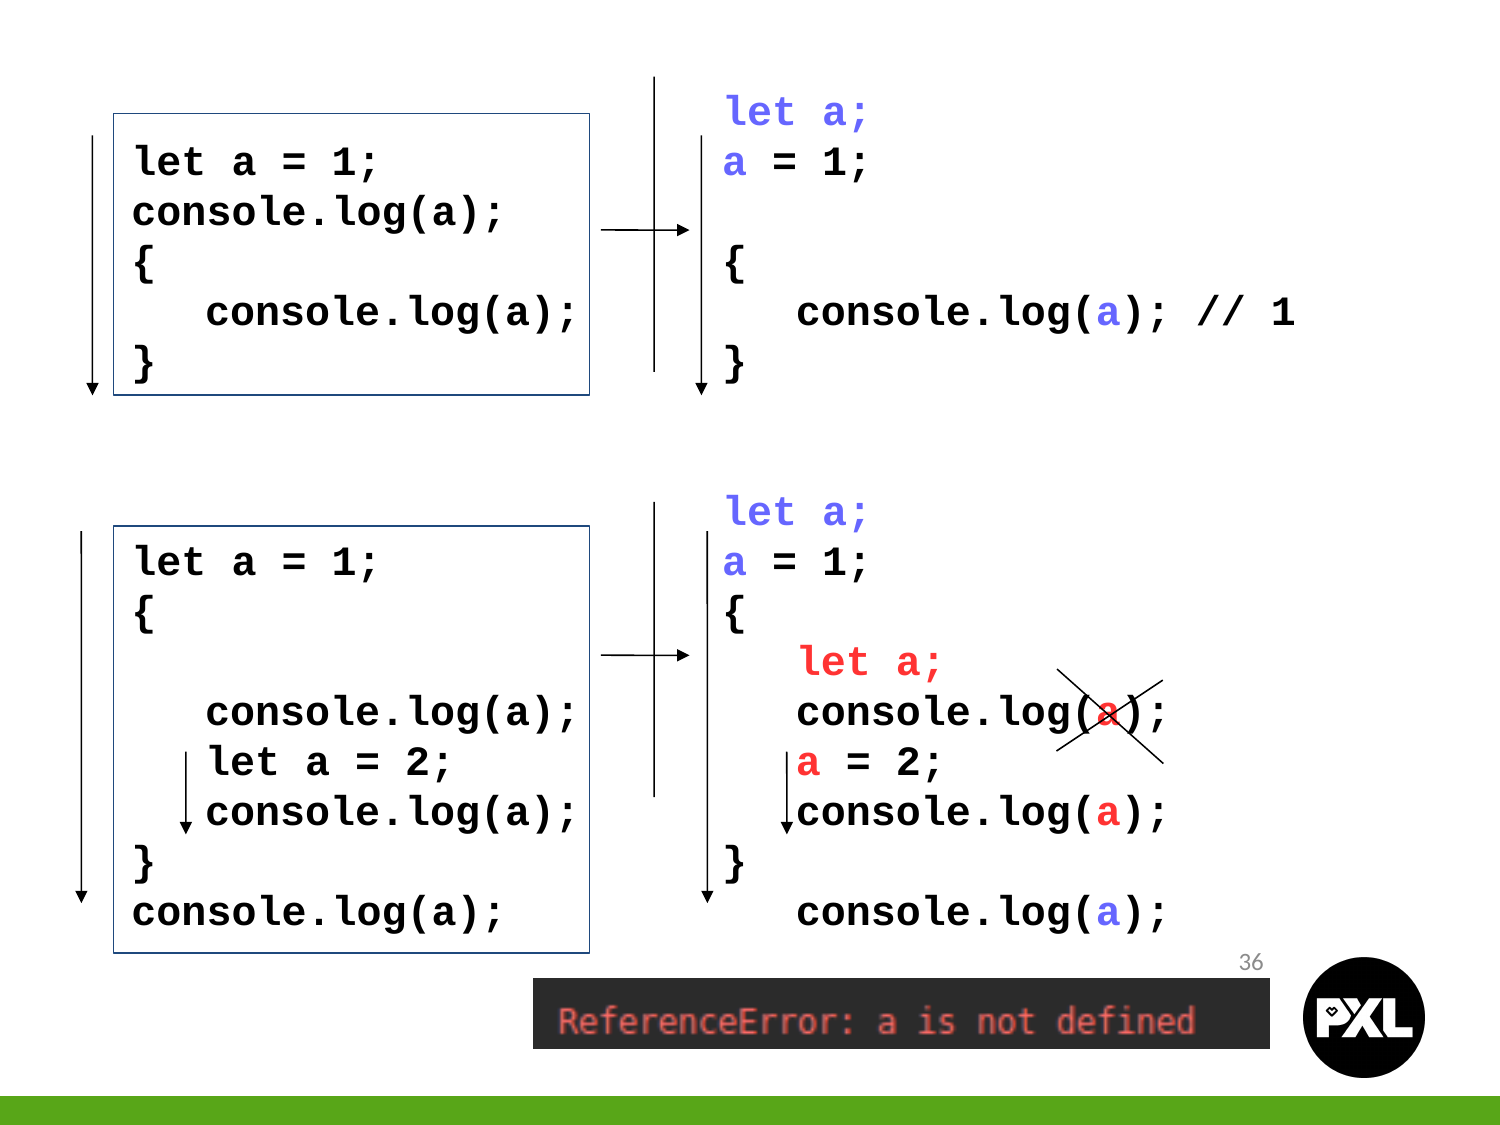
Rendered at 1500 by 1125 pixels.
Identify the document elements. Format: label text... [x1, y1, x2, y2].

picture [1303, 957, 1425, 1078]
text_box let a; let a = 1; a = 1; console.log(a); { { console.log(a); console.log(a); // 1 } } let a; let a = 1; a = 1; { { let a; console.log(a); console.log(a); let a = 2; a = 2; console.log(a); console.log(a); } } console.log(a); console.log(a); [116, 76, 1405, 1063]
text_box let a; let a = 1; a = 1; console.log(a); { { console.log(a); console.log(a); // 1 } } let a; let a = 1; a = 1; { { let a; console.log(a); console.log(a); let a = 2; a = 2; console.log(a); console.log(a); } } console.log(a); console.log(a); [116, 527, 589, 952]
picture [533, 978, 1270, 1050]
text_box let a; let a = 1; a = 1; console.log(a); { { console.log(a); console.log(a); // 1 } } let a; let a = 1; a = 1; { { let a; console.log(a); console.log(a); let a = 2; a = 2; console.log(a); console.log(a); } } console.log(a); console.log(a); [116, 114, 589, 394]
